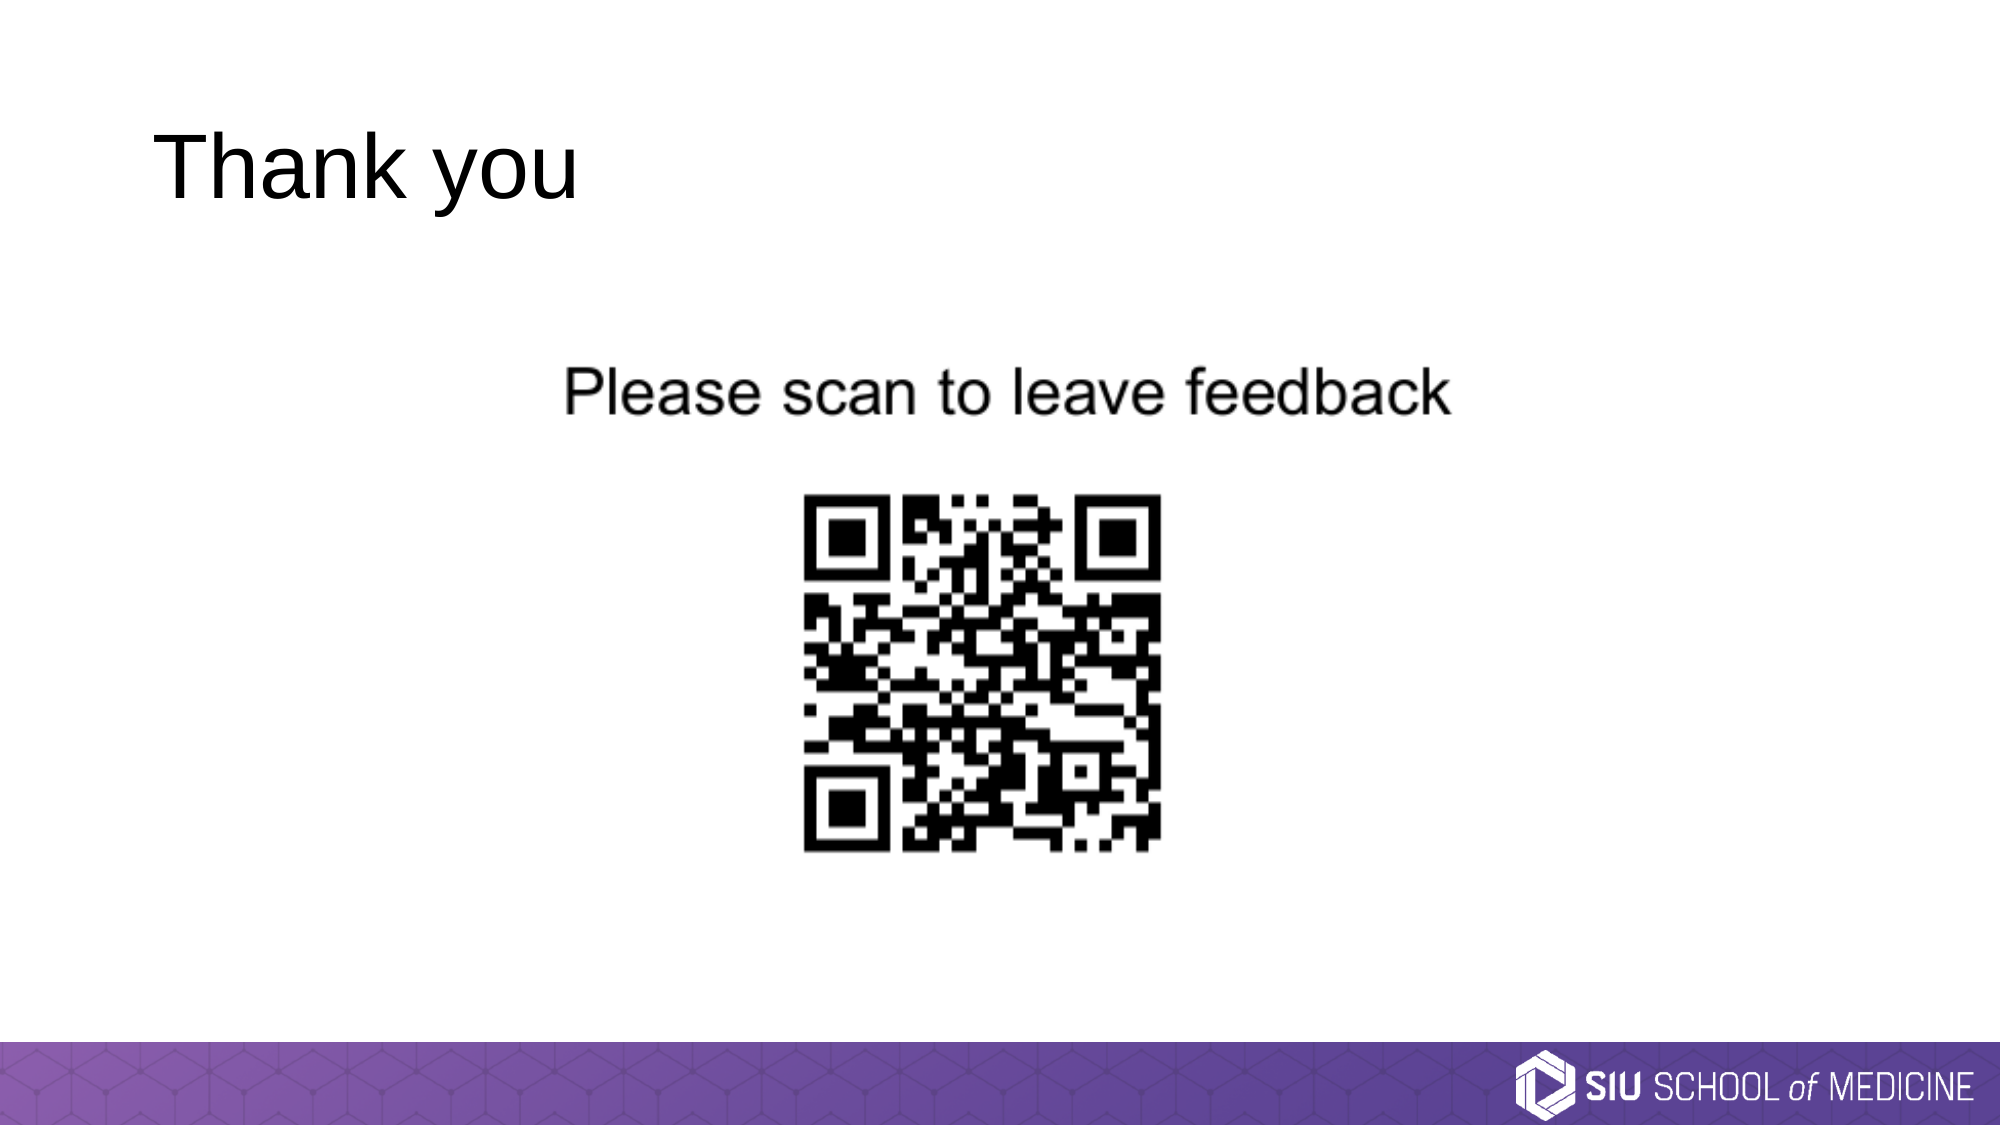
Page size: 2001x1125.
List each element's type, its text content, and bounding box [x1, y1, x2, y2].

title Thank you [137, 59, 1863, 278]
picture [0, 1042, 2000, 1125]
picture [487, 337, 1522, 884]
